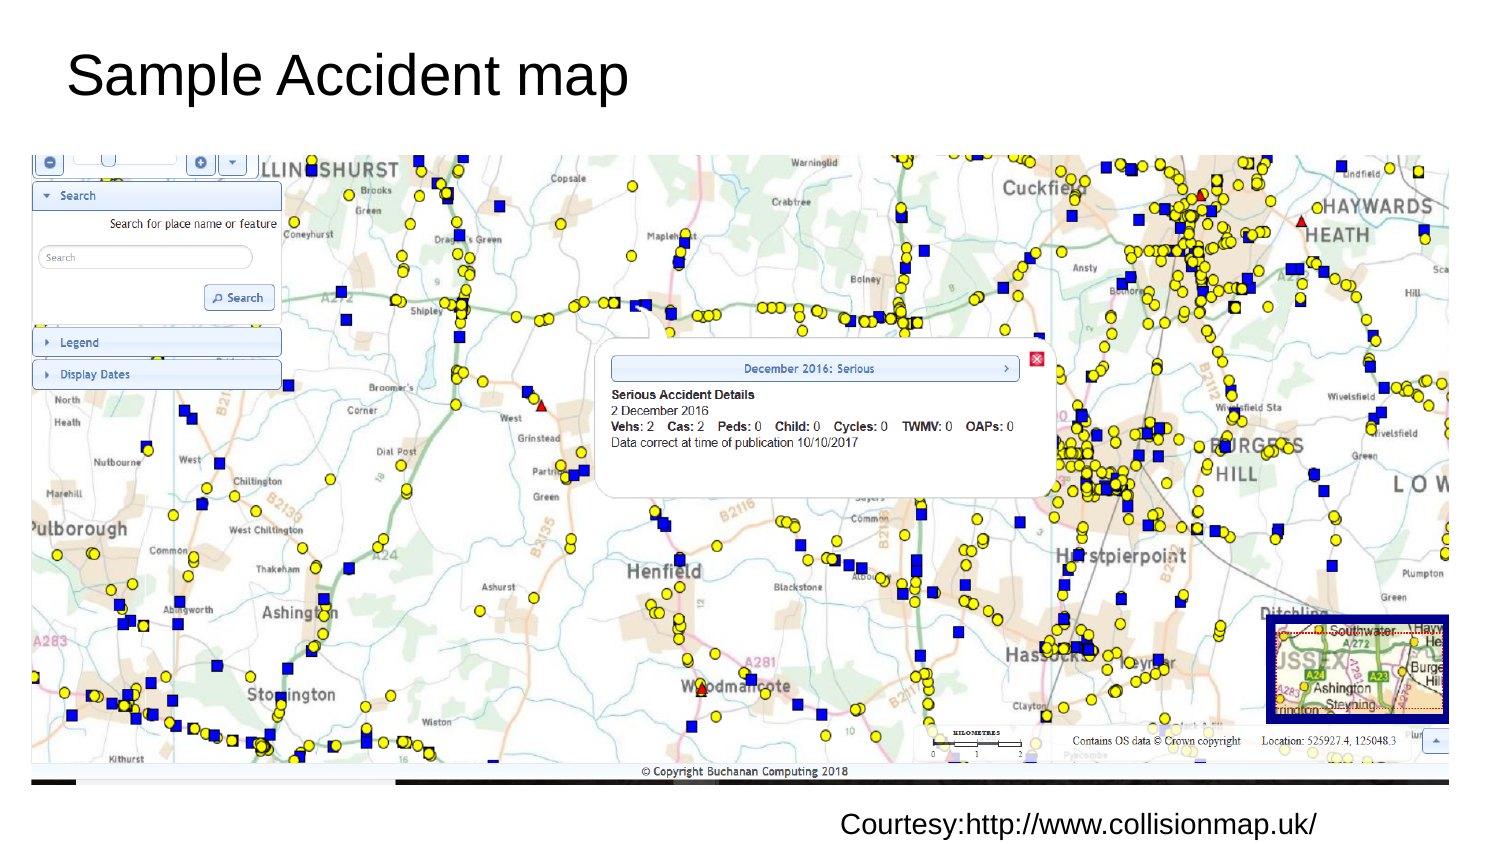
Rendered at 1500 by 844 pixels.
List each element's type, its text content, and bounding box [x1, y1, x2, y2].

text_box Courtesy:http://www.collisionmap.uk/ [825, 790, 1387, 830]
picture [31, 155, 1449, 785]
title Sample Accident map [51, 22, 1449, 117]
